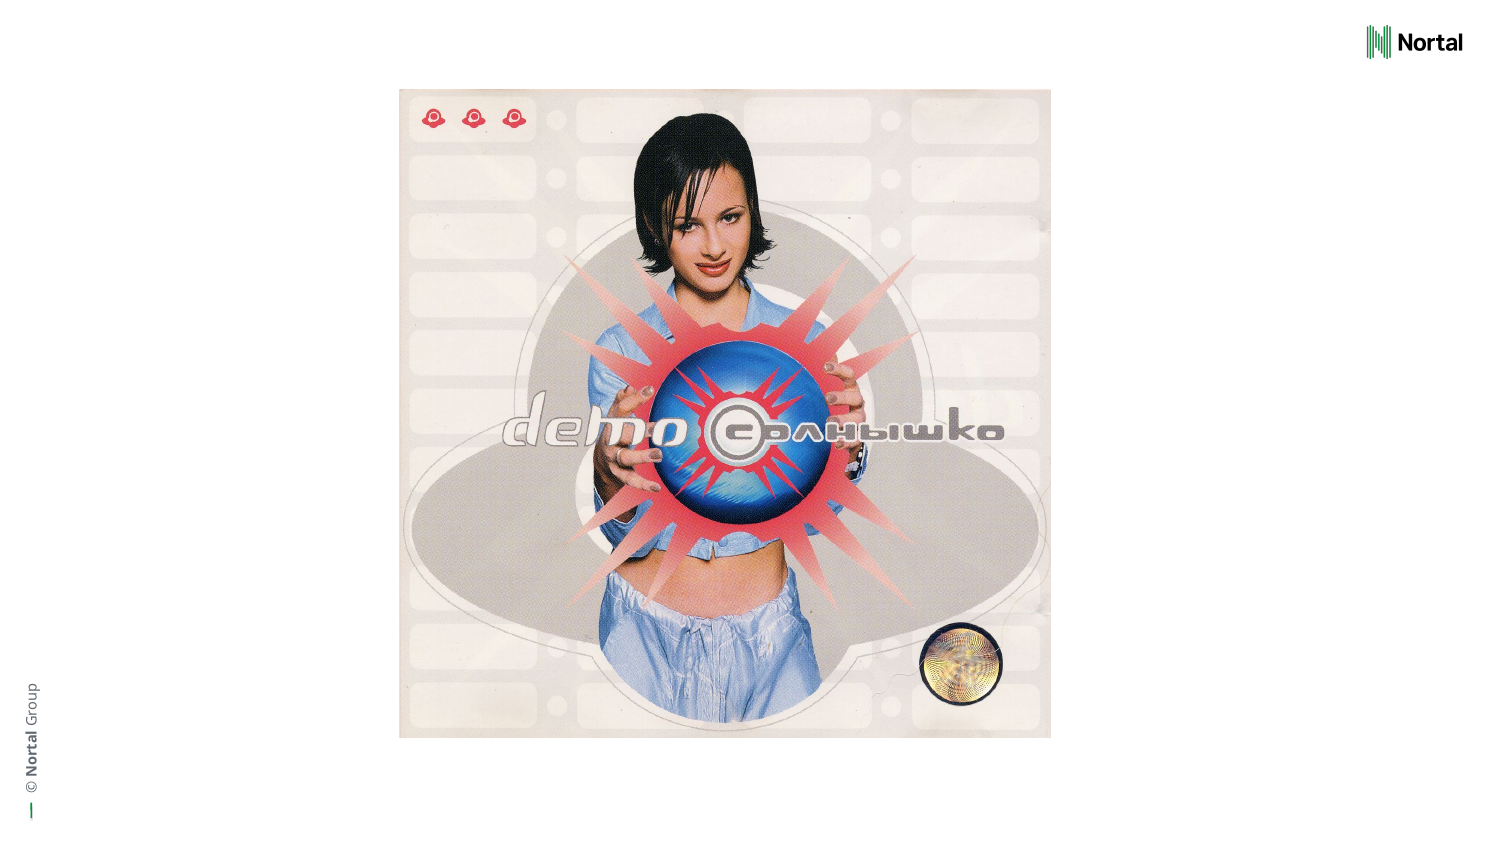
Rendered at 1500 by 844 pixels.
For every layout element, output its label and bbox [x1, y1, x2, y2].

picture [399, 89, 1051, 738]
